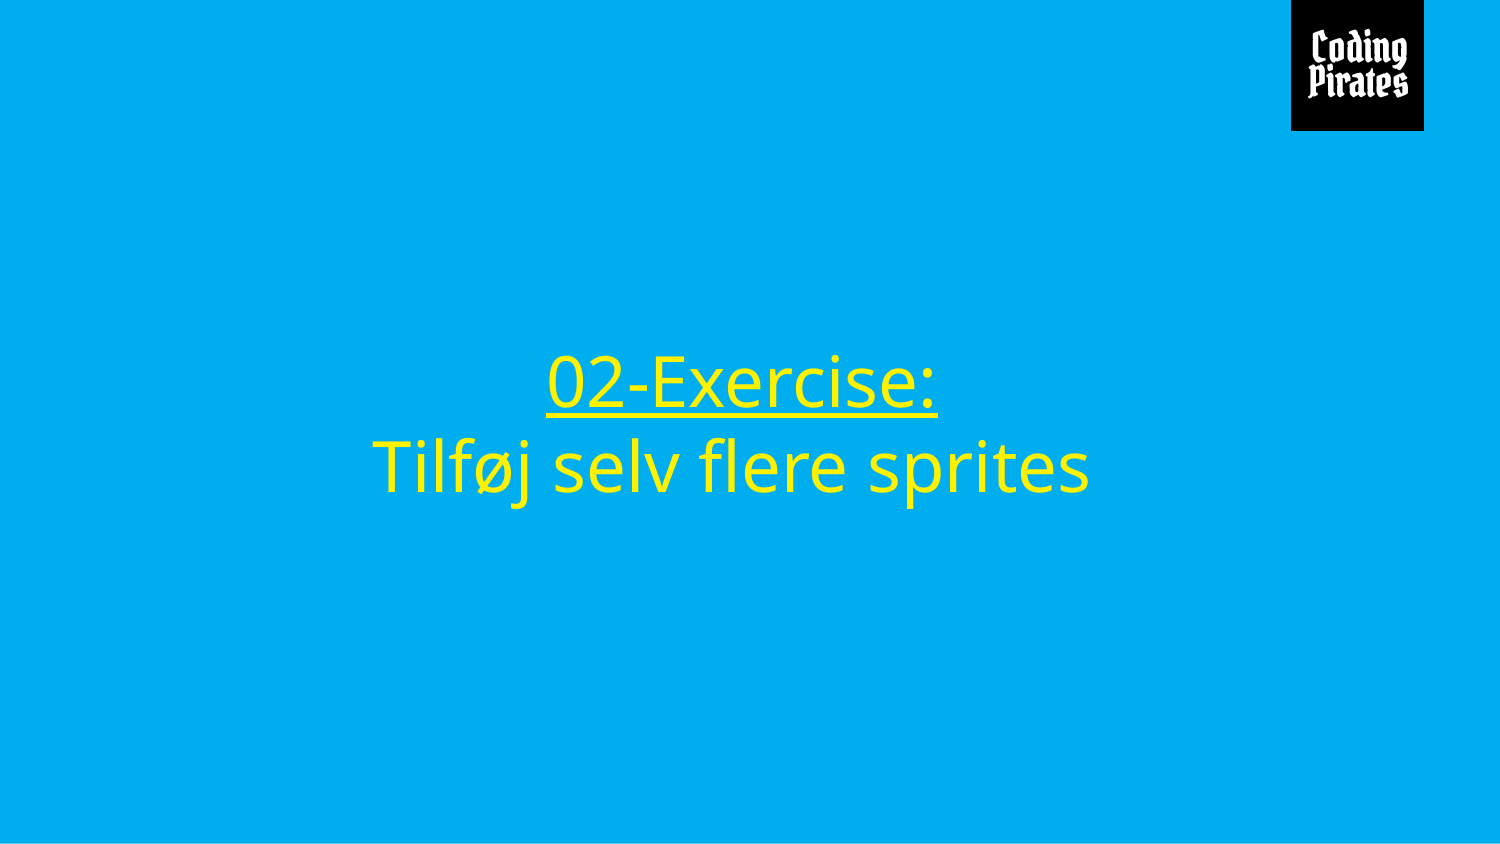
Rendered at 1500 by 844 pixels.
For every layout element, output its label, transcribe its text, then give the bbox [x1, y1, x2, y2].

picture [1292, 0, 1423, 130]
title 02-Exercise: Tilføj selv flere sprites [12, 352, 1472, 491]
